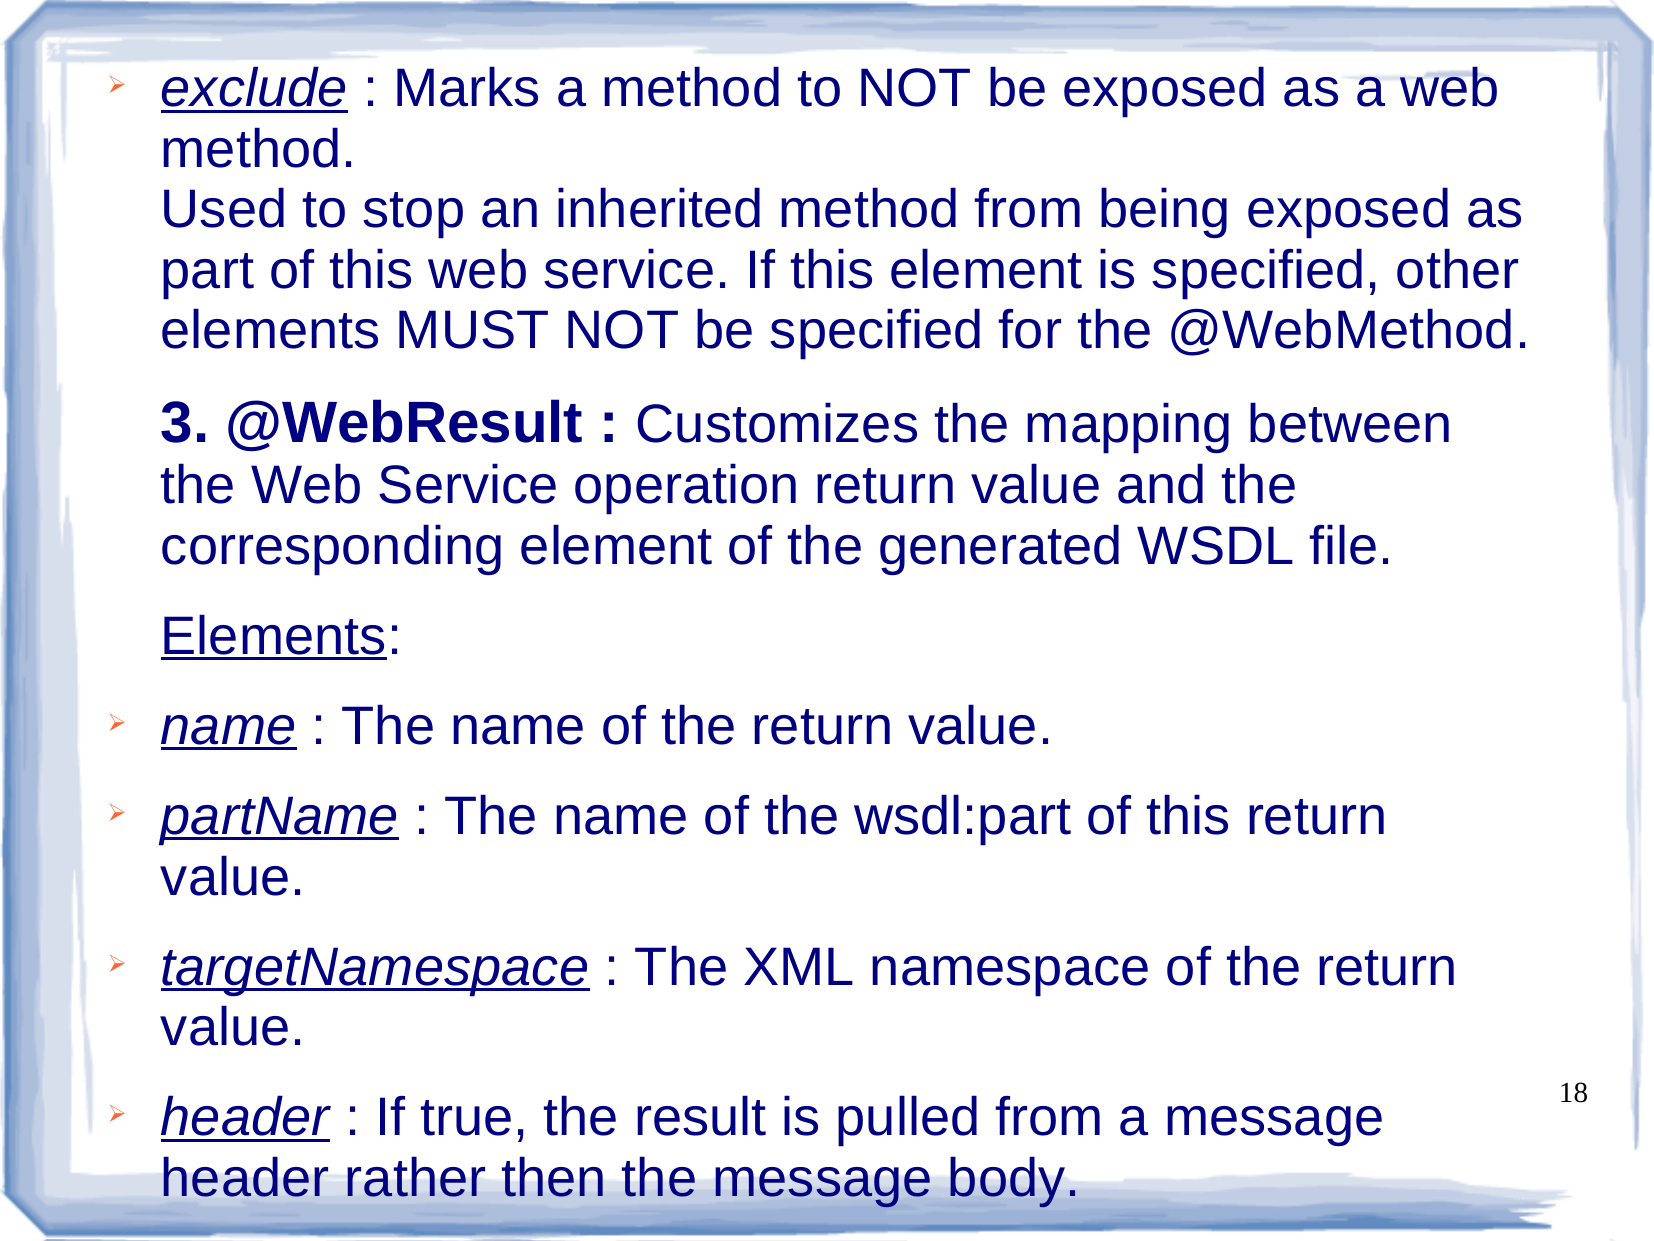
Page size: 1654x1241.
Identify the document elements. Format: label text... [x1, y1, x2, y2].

list exclude : Marks a method to NOT be exposed as a web method. Used to stop an inherited method from being exposed as part of this web service. If this element is specified, other elements MUST NOT be specified for the @WebMethod. 3. @WebResult : Customizes the mapping between the Web Service operation return value and the corresponding element of the generated WSDL file. Elements: name : The name of the return value. partName : The name of the wsdl:part of this return value. targetNamespace : The XML namespace of the return value. header : If true, the result is pulled from a message header rather then the message body. [90, 57, 1543, 1241]
picture [0, 0, 1654, 1241]
